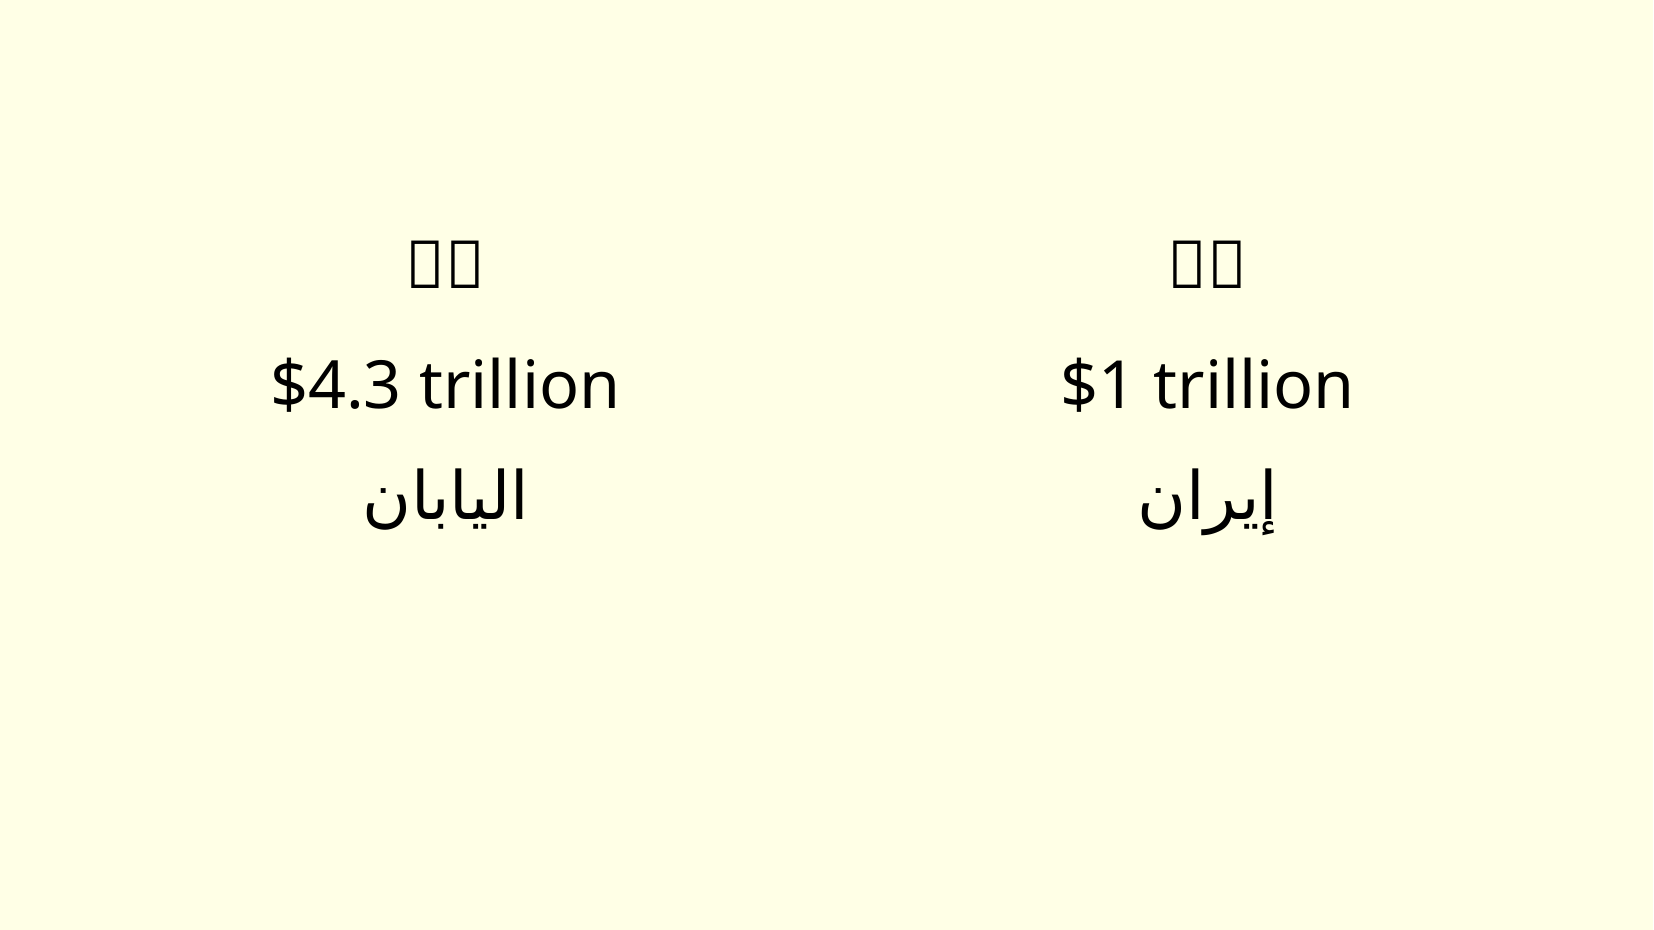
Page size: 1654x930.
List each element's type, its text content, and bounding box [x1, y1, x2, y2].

list 🇯🇵 $4.3 trillion اليابان [82, 217, 809, 757]
list 🇮🇷 $1 trillion إيران [844, 217, 1571, 757]
